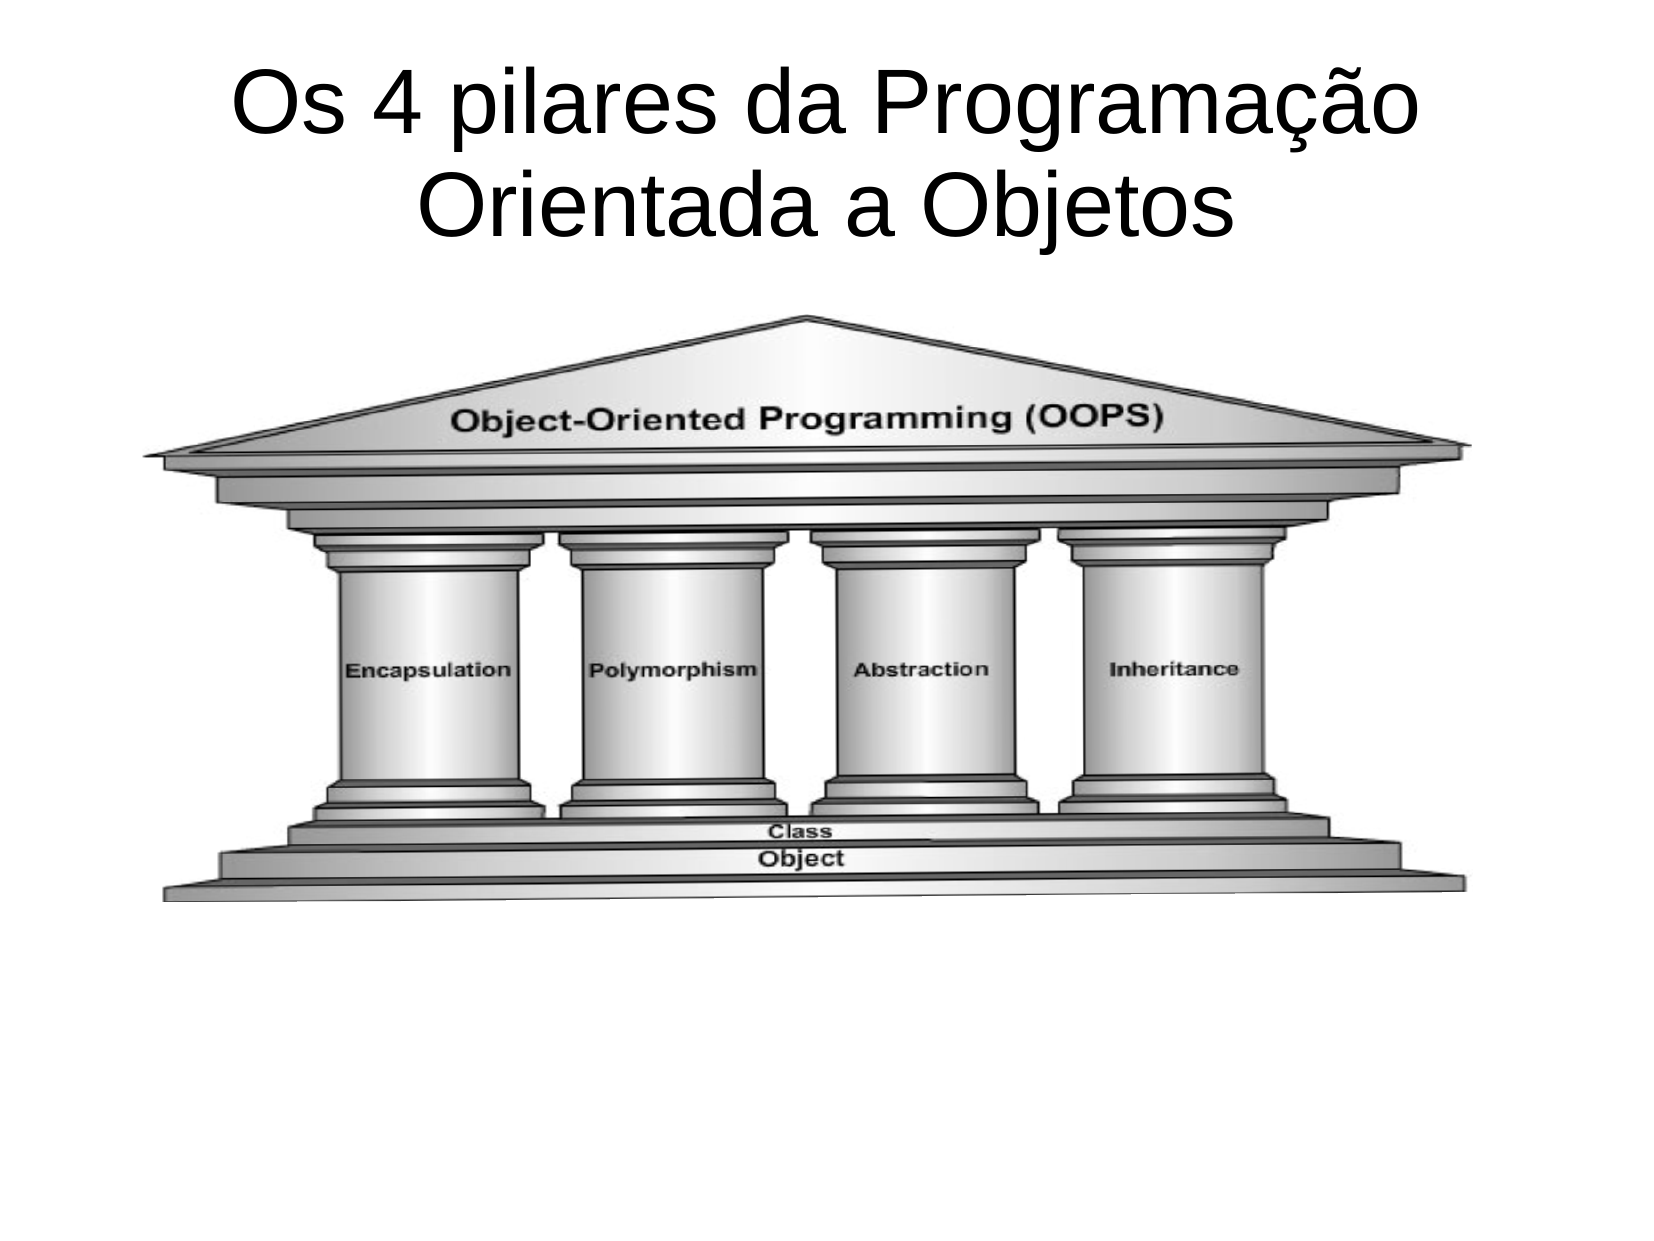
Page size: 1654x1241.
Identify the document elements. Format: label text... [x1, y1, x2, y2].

picture [141, 307, 1473, 902]
title Os 4 pilares da Programação Orientada a Objetos [82, 26, 1571, 280]
